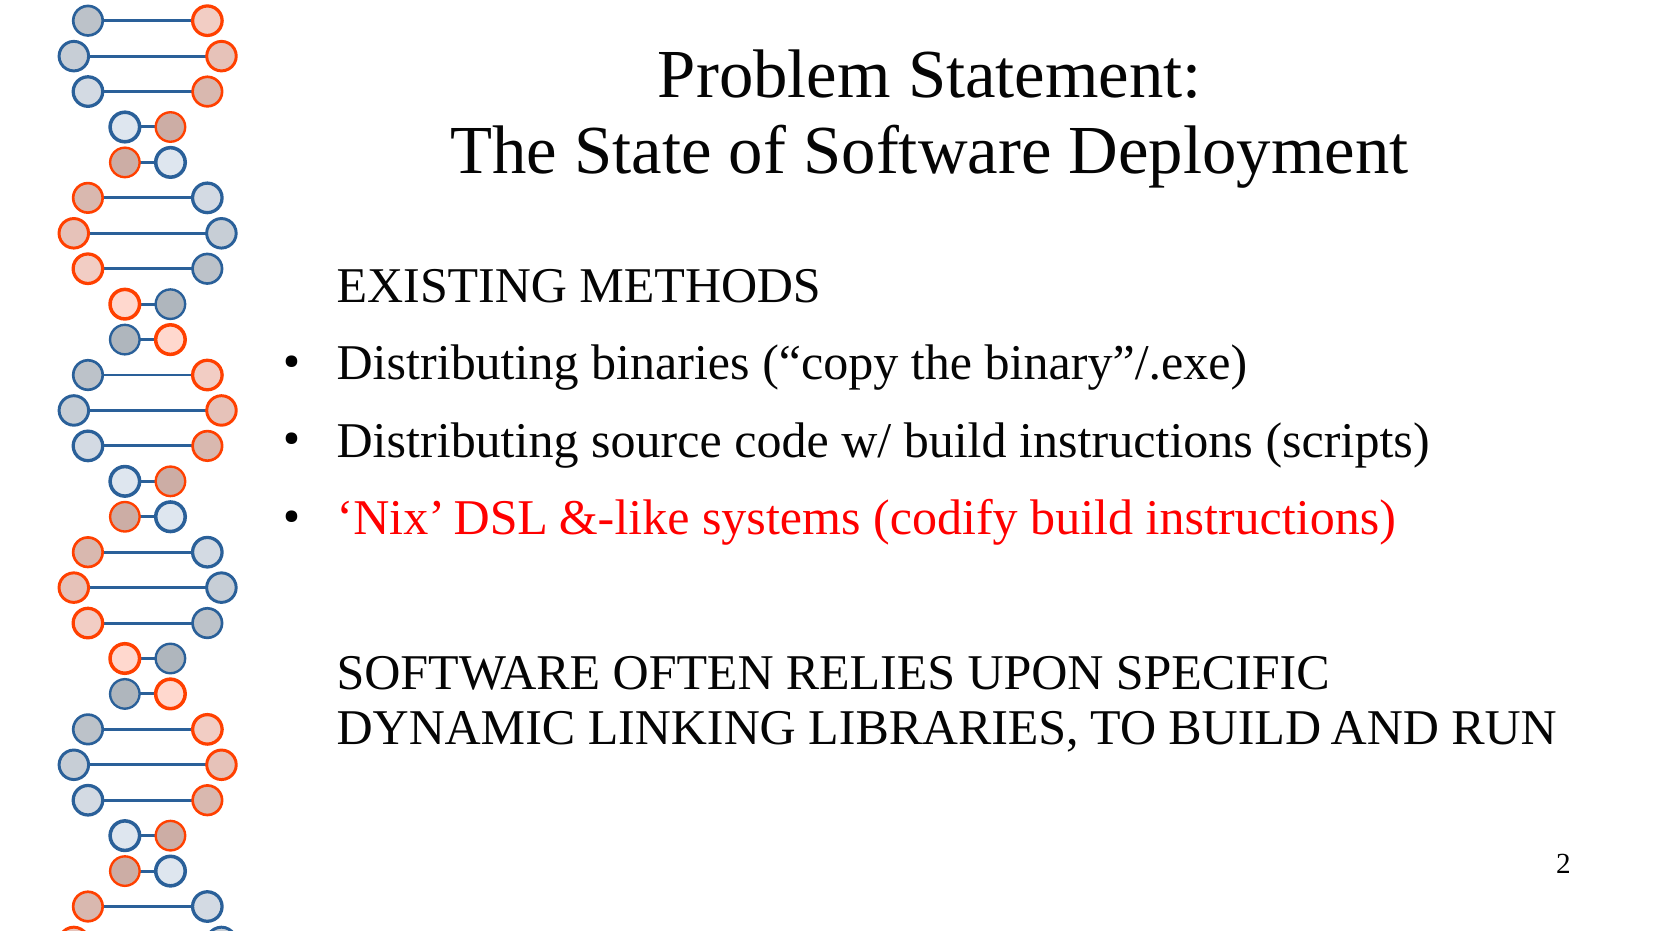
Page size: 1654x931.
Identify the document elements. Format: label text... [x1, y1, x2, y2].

list EXISTING METHODS Distributing binaries (“copy the binary”/.exe) Distributing source code w/ build instructions (scripts) ‘Nix’ DSL &-like systems (codify build instructions) SOFTWARE OFTEN RELIES UPON SPECIFIC DYNAMIC LINKING LIBRARIES, TO BUILD AND RUN [265, 257, 1595, 798]
title Problem Statement: The State of Software Deployment [265, 35, 1595, 189]
